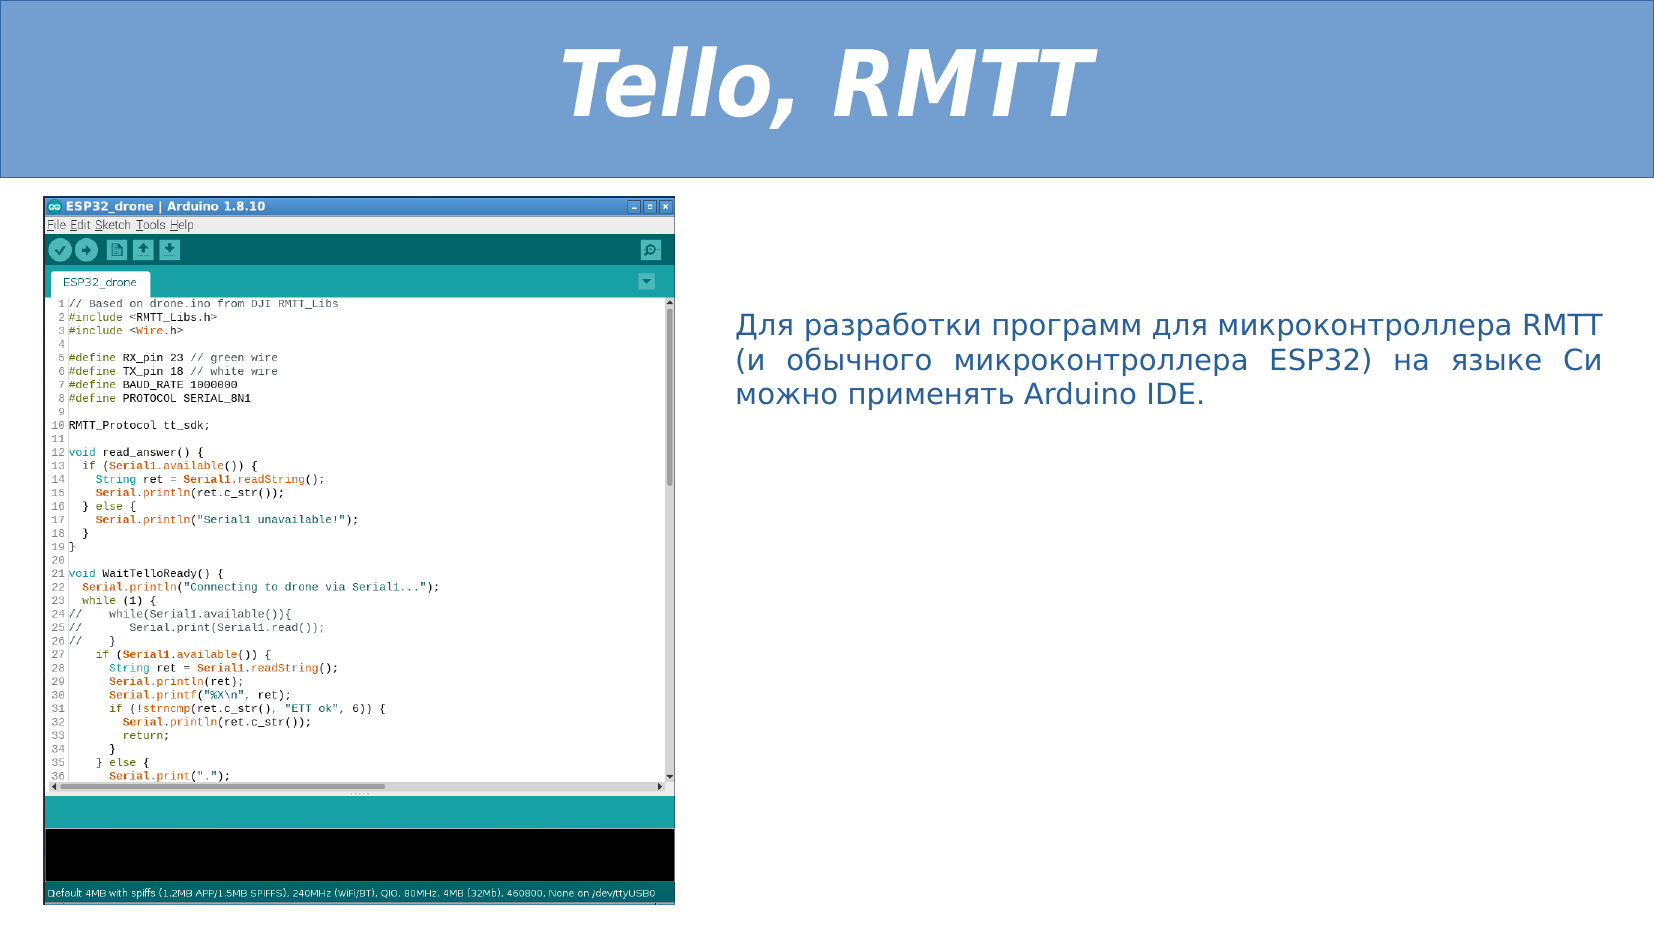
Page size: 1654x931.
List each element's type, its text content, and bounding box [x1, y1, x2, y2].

text_box [0, 0, 1654, 178]
picture [43, 196, 675, 905]
text_box Tello, RMTT [11, 23, 1642, 178]
text_box Для разработки программ для микроконтроллера RMTT (и обычного микроконтроллера ESP32) на языке Си можно применять Arduino IDE. [720, 301, 1619, 662]
